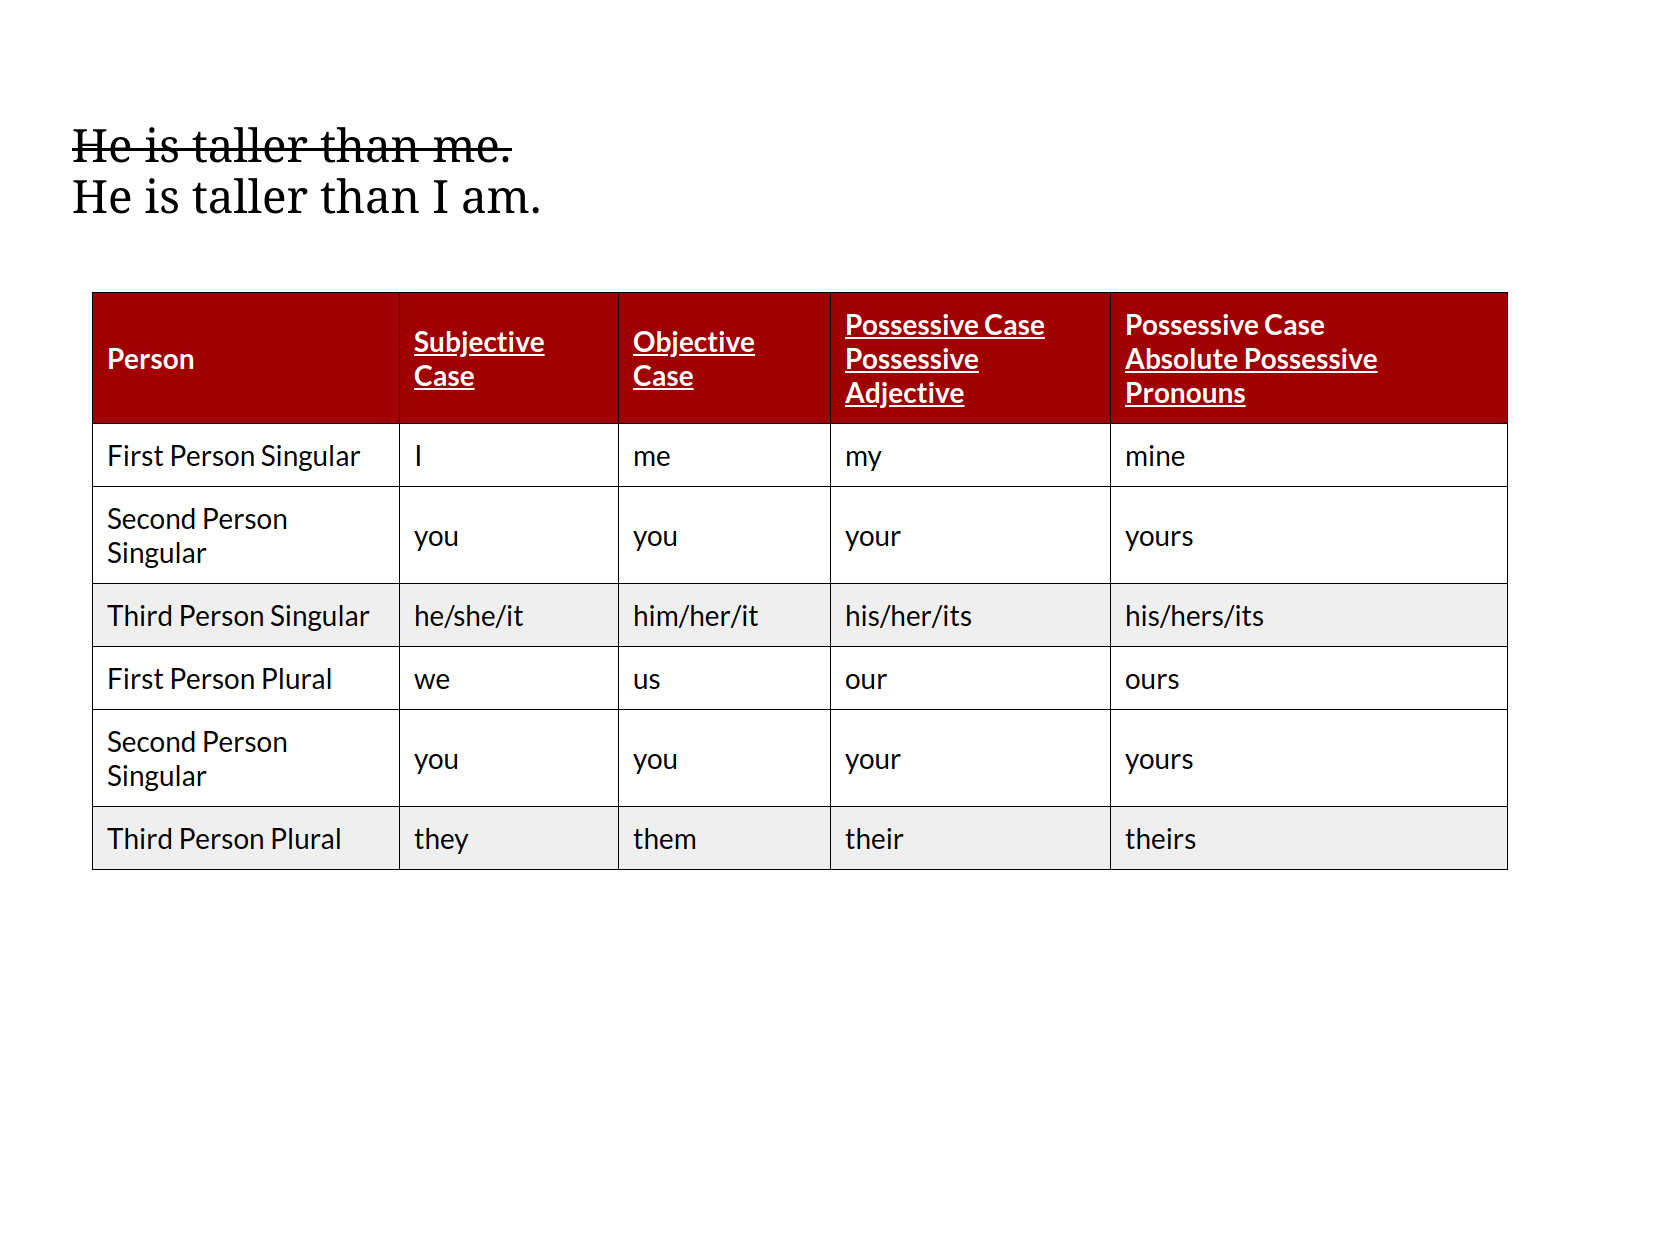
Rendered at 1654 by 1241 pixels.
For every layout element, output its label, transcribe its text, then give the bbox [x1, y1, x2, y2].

picture [74, 276, 1525, 894]
text_box He is taller than me. He is taller than I am. [71, 120, 1560, 1140]
